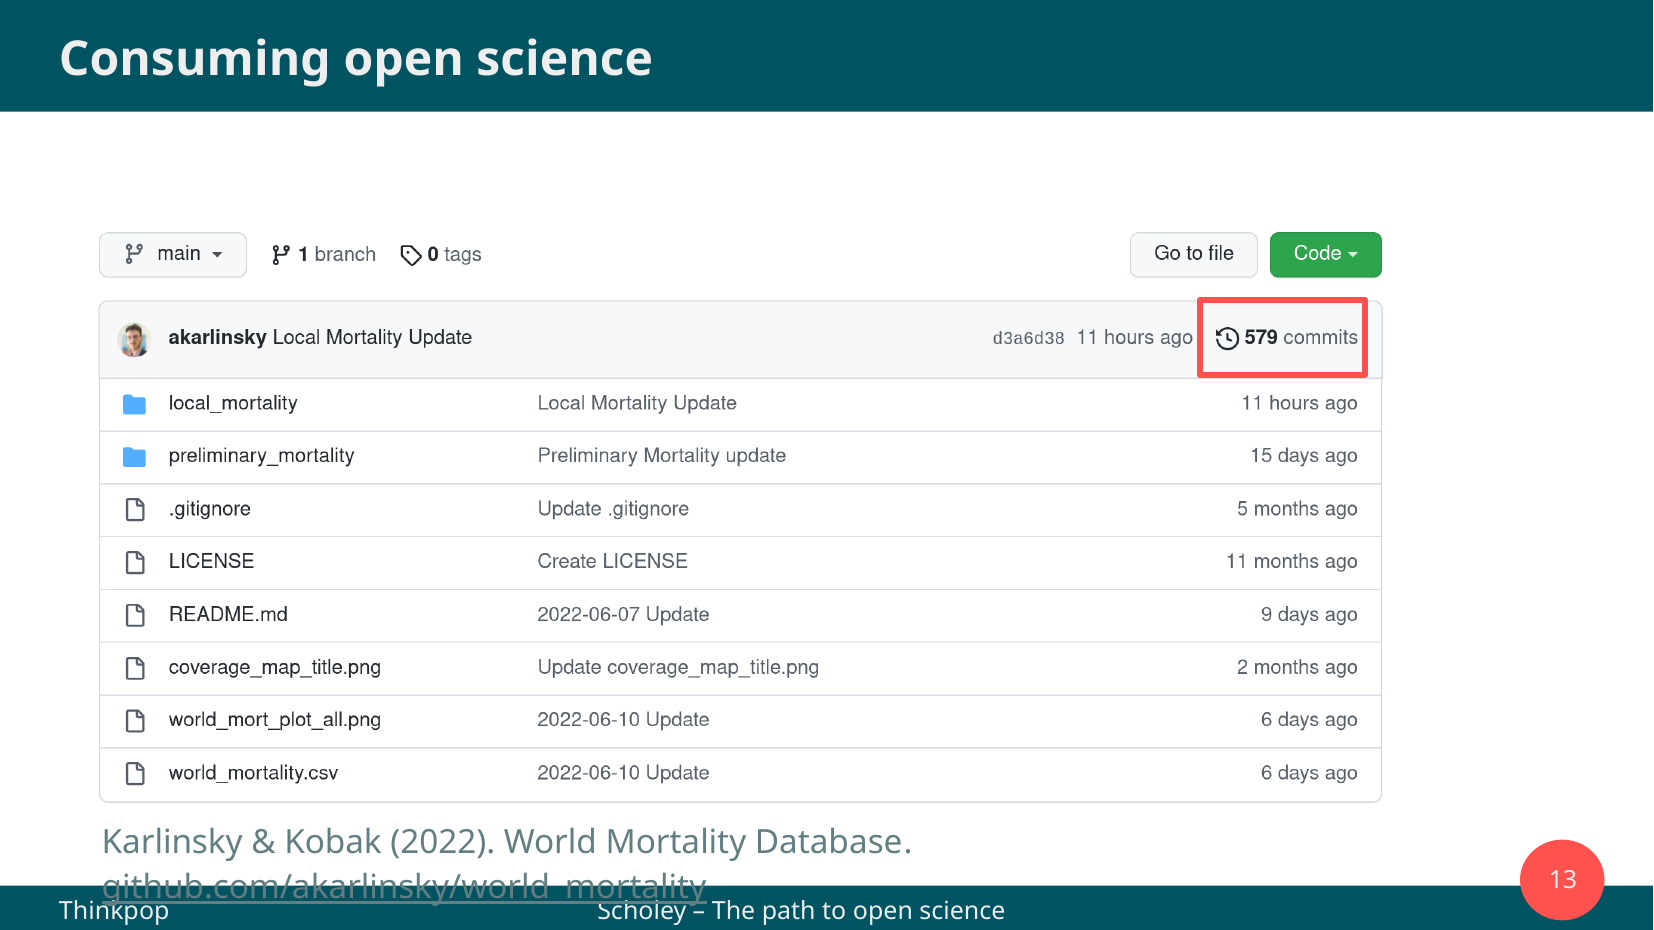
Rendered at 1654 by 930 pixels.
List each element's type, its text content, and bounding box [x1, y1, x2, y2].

title Consuming open science [58, 0, 1594, 117]
picture [91, 220, 1392, 810]
text_box Karlinsky & Kobak (2022). World Mortality Database. github.com/akarlinsky/world_mortality [86, 810, 1441, 903]
